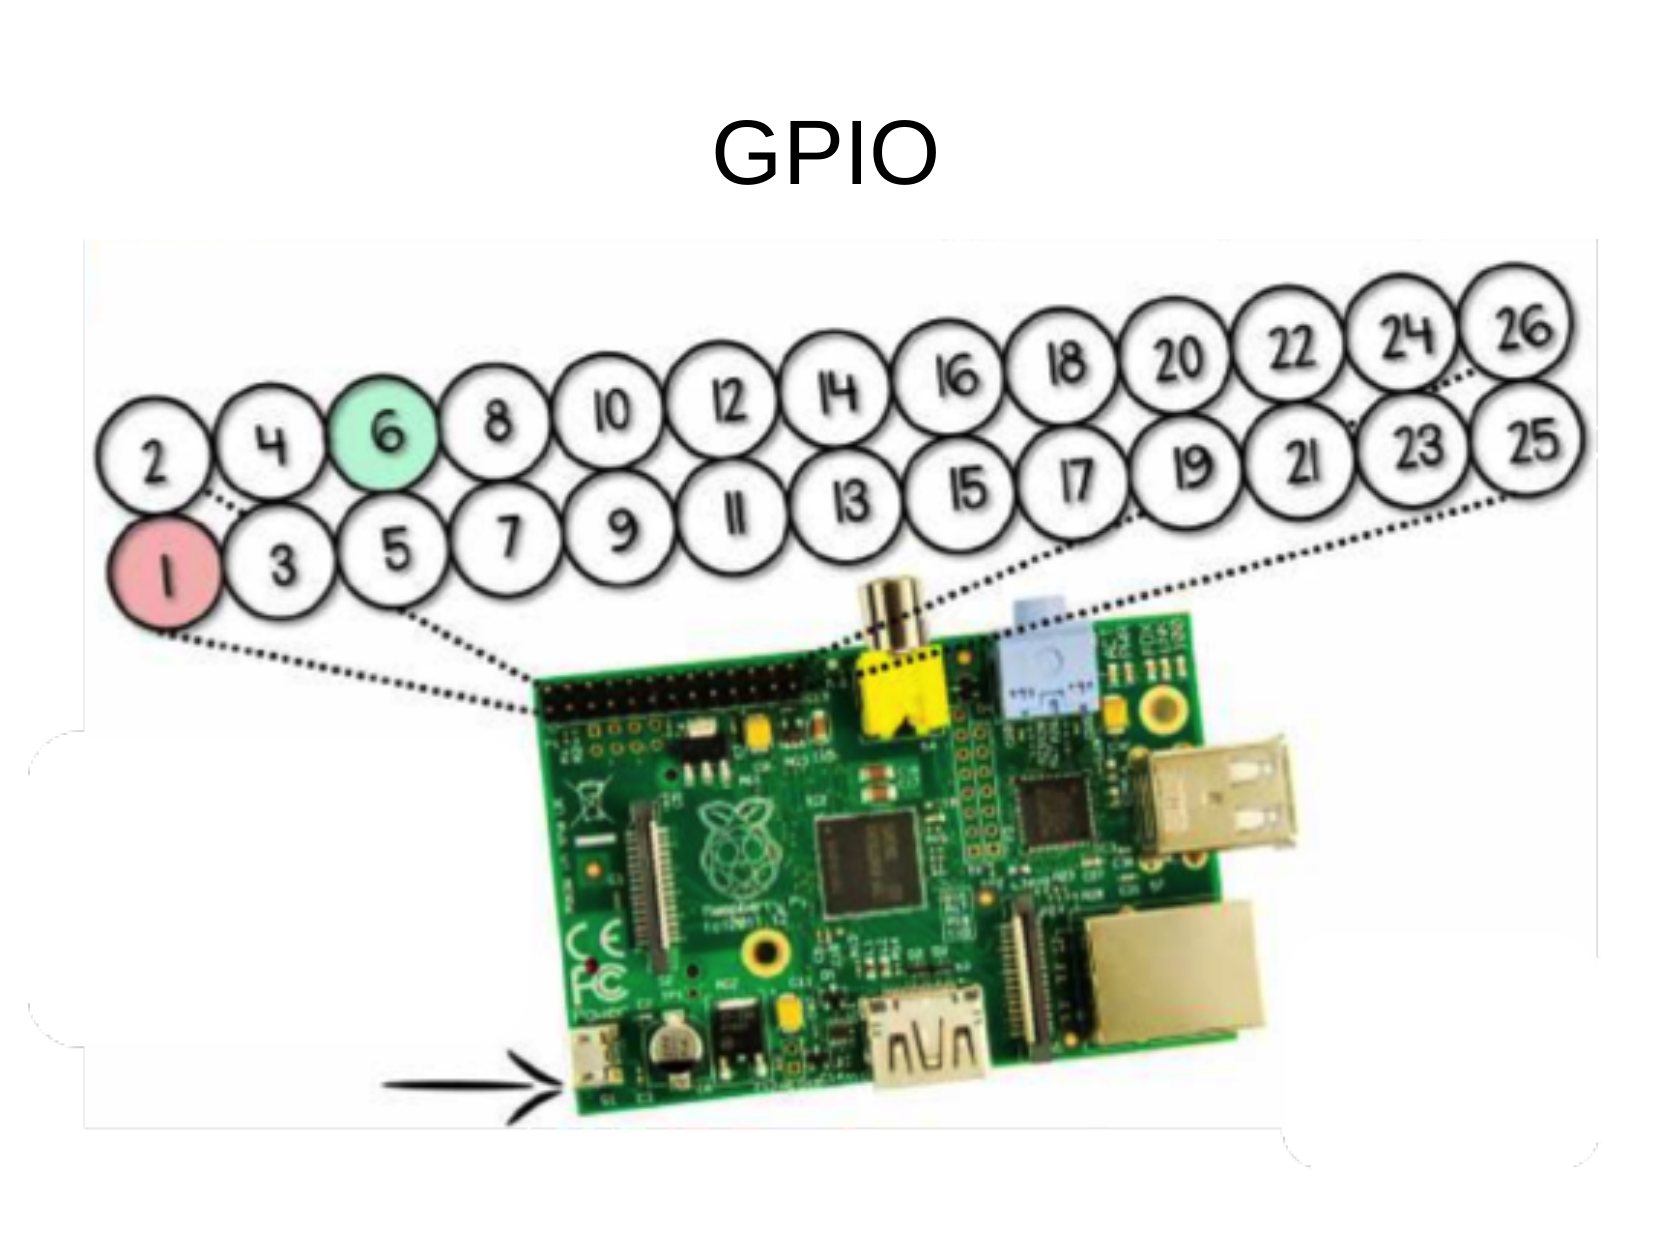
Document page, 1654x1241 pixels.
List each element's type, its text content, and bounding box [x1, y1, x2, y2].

picture [27, 239, 1601, 1171]
title GPIO [82, 49, 1571, 239]
